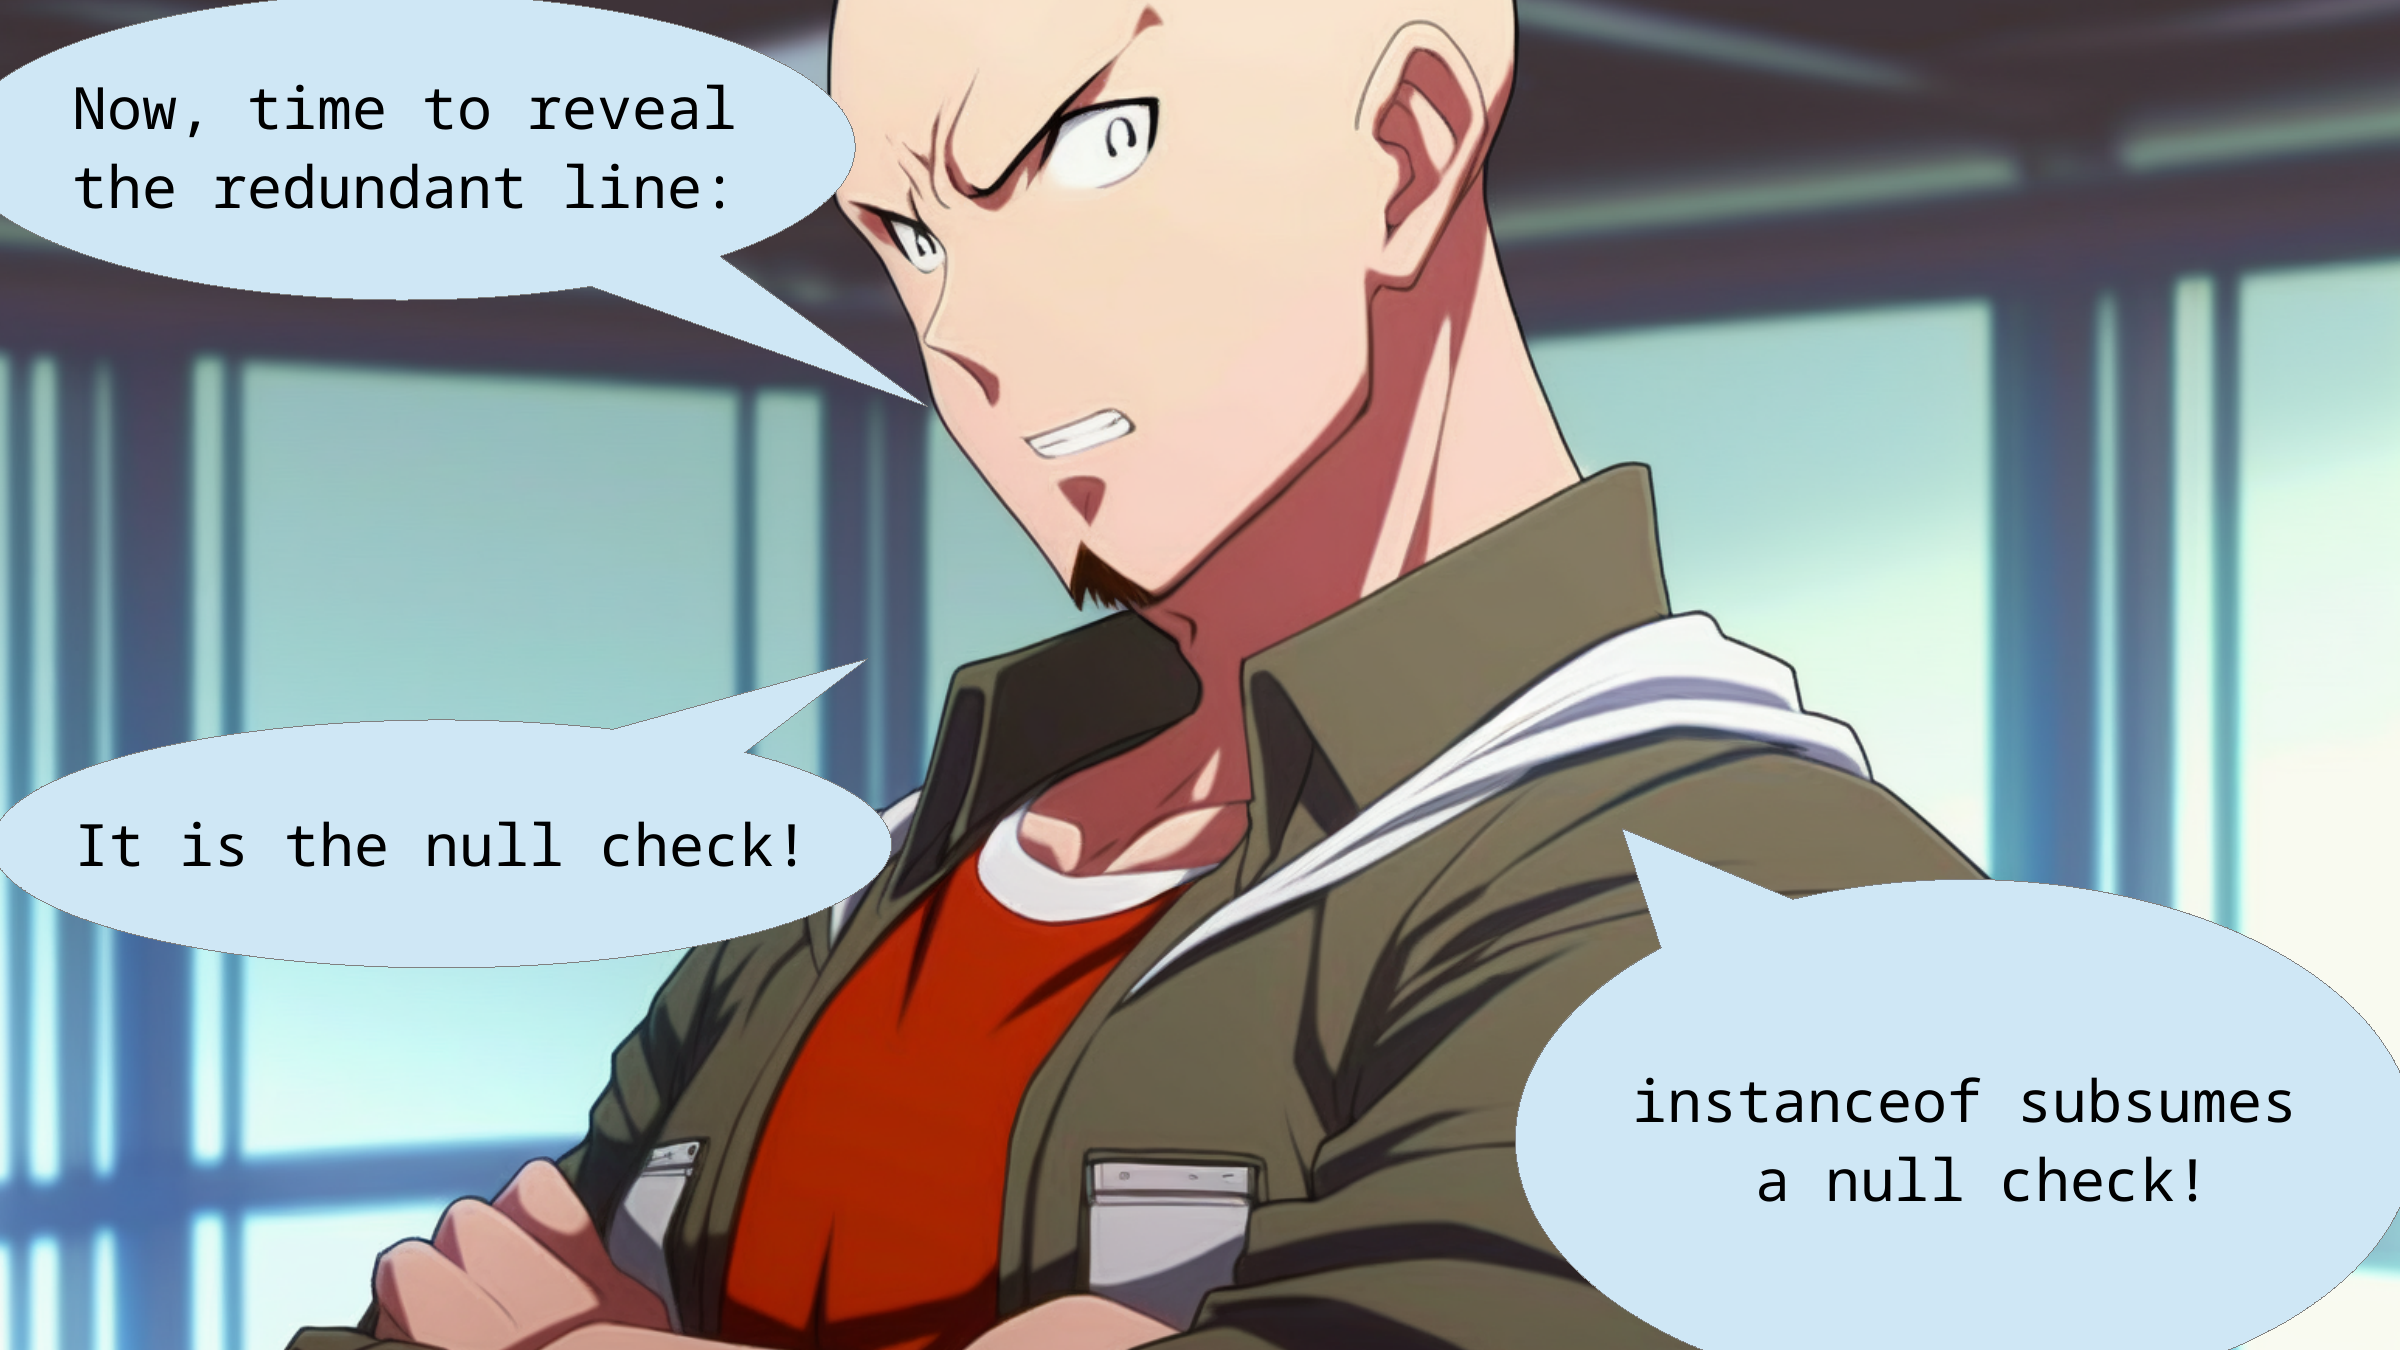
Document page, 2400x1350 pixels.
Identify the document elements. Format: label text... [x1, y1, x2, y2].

text_box Now, time to reveal the redundant line: [0, 0, 928, 407]
picture [0, 0, 267, 79]
picture [2231, 1209, 2400, 1350]
picture [0, 0, 2400, 1350]
text_box instanceof subsumes a null check! [1515, 828, 2400, 1350]
text_box It is the null check! [0, 658, 892, 968]
